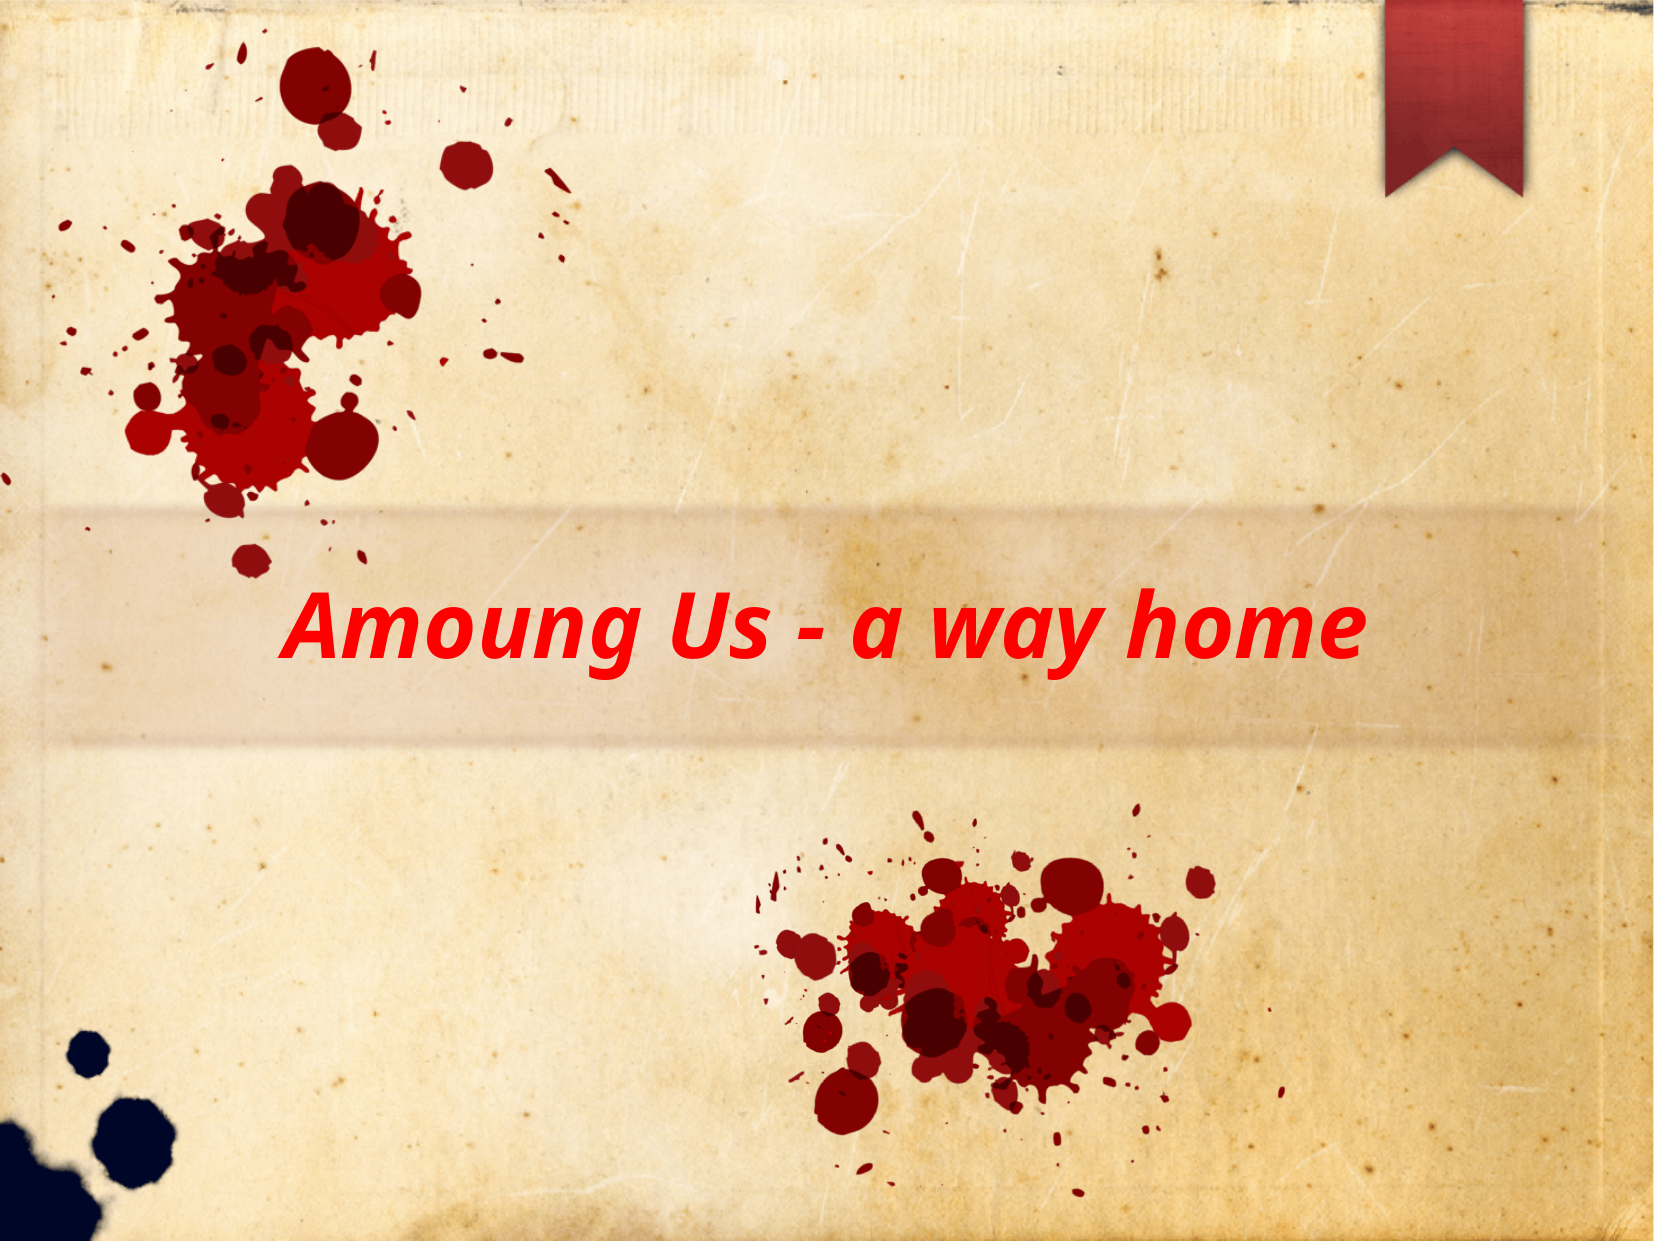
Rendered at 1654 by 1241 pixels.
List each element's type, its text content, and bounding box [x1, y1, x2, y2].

picture [0, 0, 1654, 1241]
title Amoung Us - a way home [82, 519, 1571, 727]
